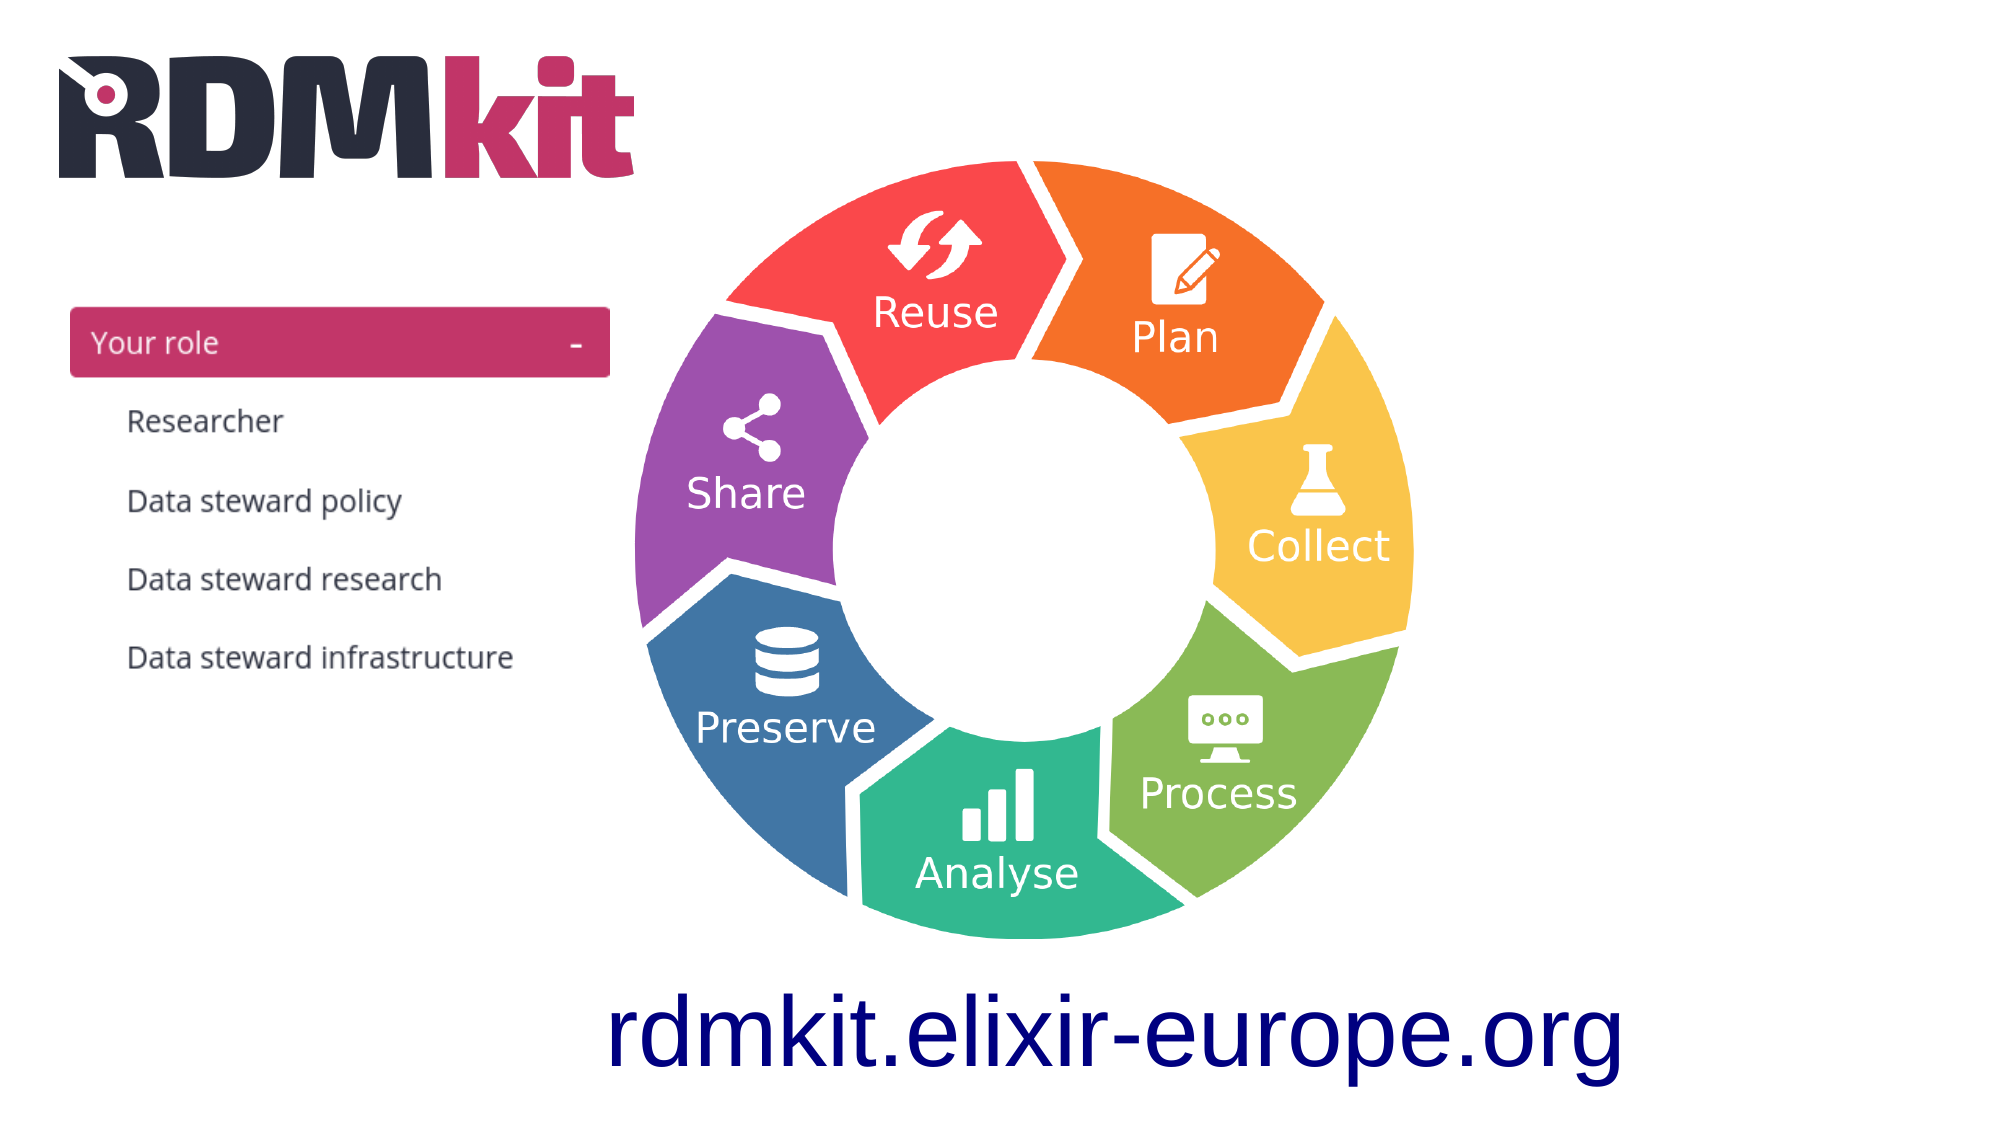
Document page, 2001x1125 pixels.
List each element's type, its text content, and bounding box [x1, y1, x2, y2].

text_box rdmkit.elixir-europe.org [590, 968, 1642, 1096]
picture [59, 56, 1418, 939]
picture [70, 301, 610, 697]
